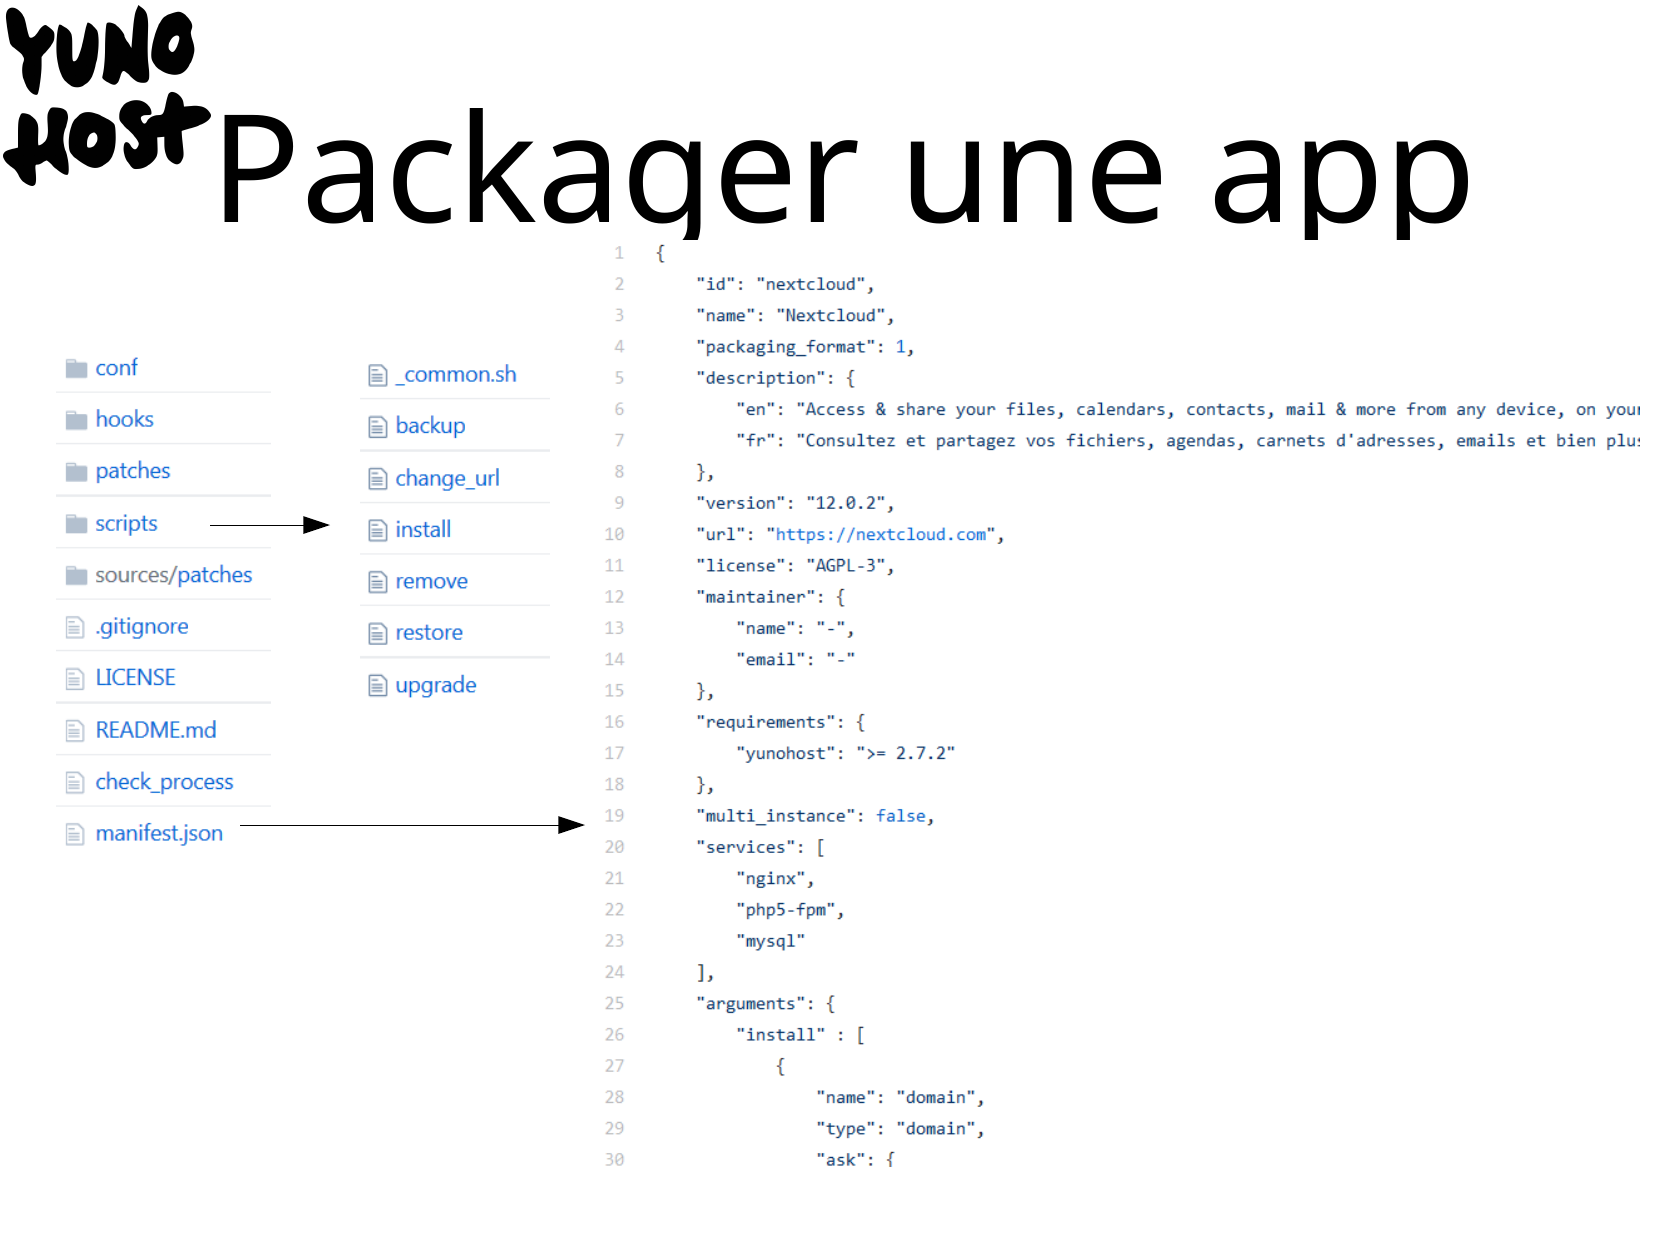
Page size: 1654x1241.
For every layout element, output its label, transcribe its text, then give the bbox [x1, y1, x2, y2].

picture [360, 353, 550, 706]
title Packager une app [82, 61, 1606, 269]
picture [602, 240, 1640, 1167]
picture [56, 344, 271, 852]
picture [3, 5, 211, 186]
